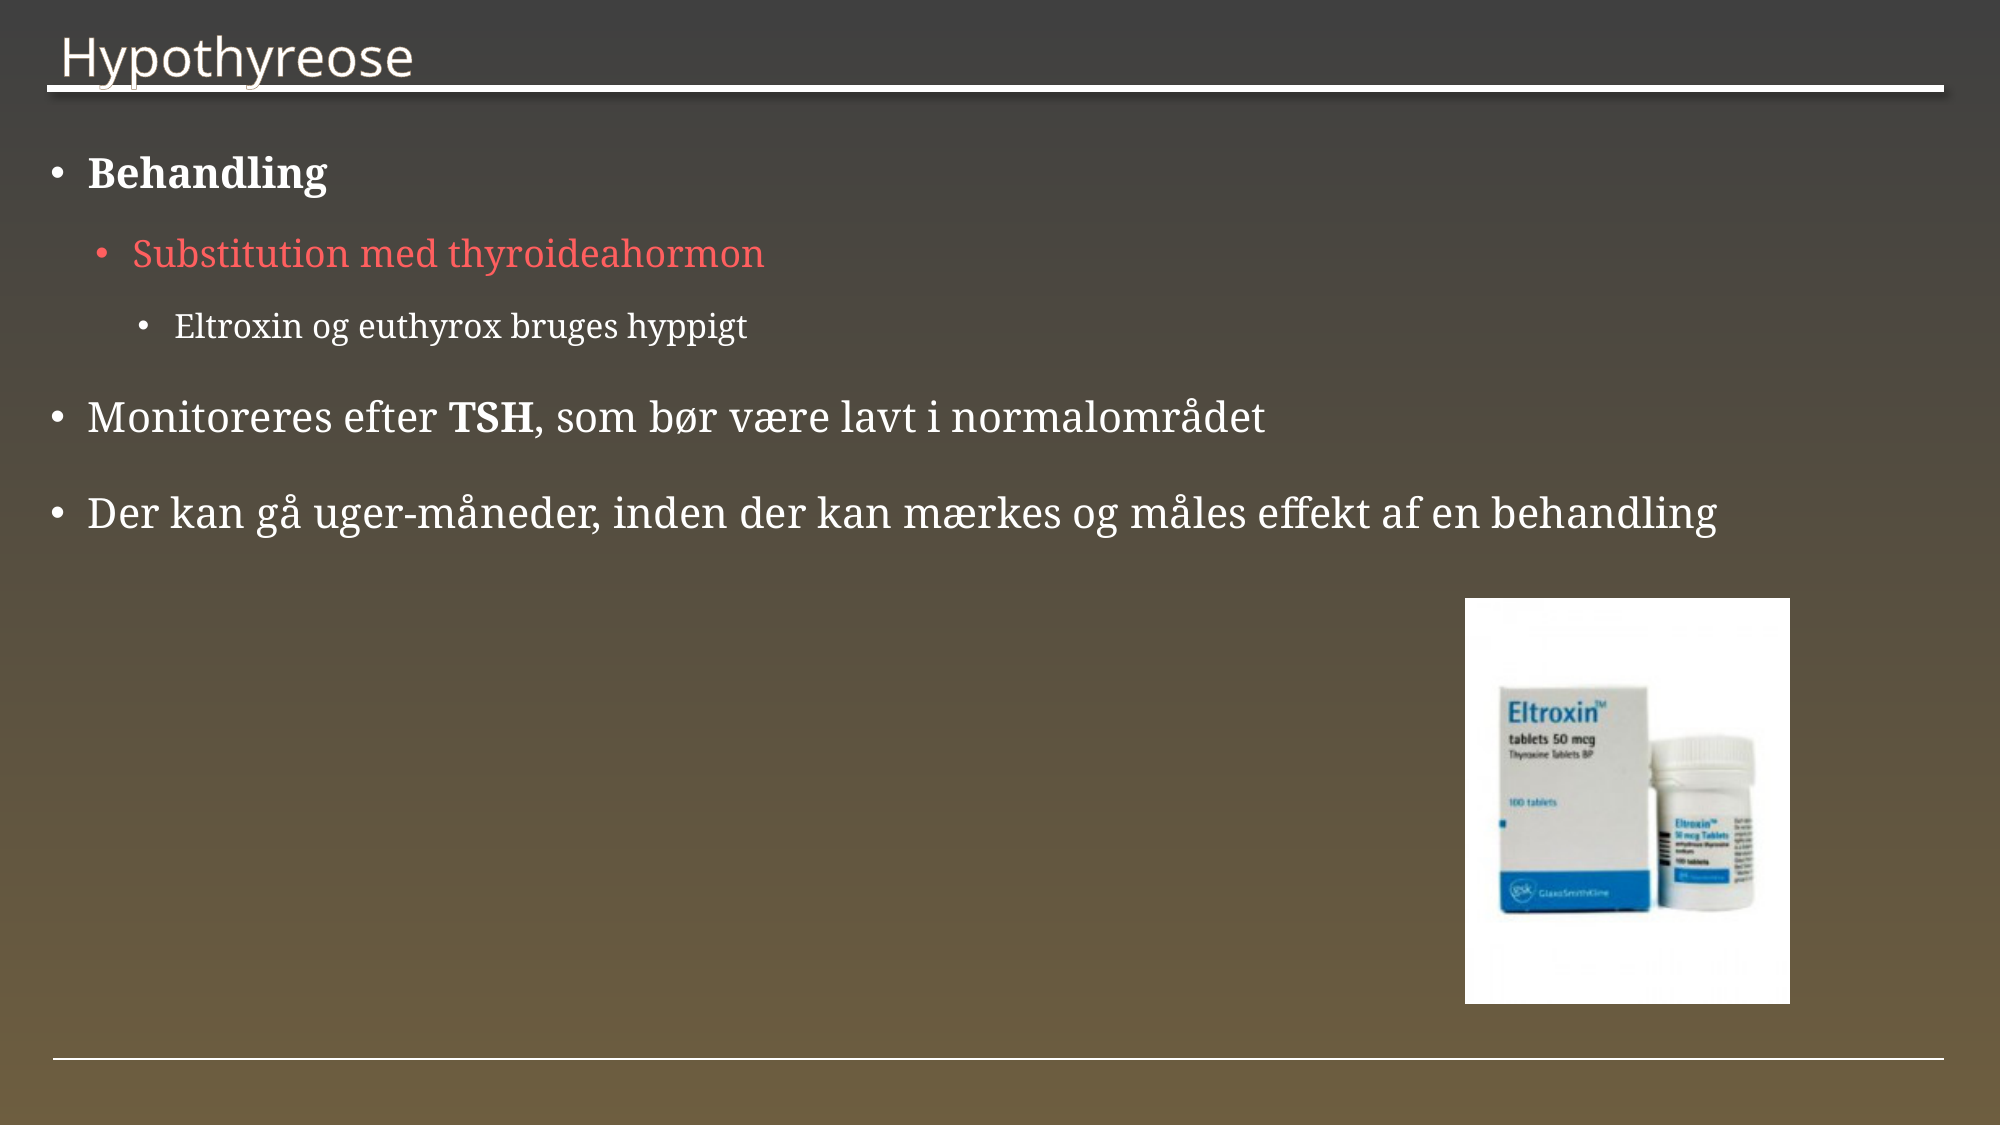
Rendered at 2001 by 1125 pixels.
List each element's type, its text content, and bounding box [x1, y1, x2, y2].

title Hypothyreose [59, 29, 1021, 89]
list Behandling Substitution med thyroideahormon Eltroxin og euthyrox bruges hyppigt Monitoreres efter TSH, som bør være lavt i normalområdet Der kan gå uger-måneder, inden der kan mærkes og måles effekt af en behandling [50, 121, 1942, 1004]
